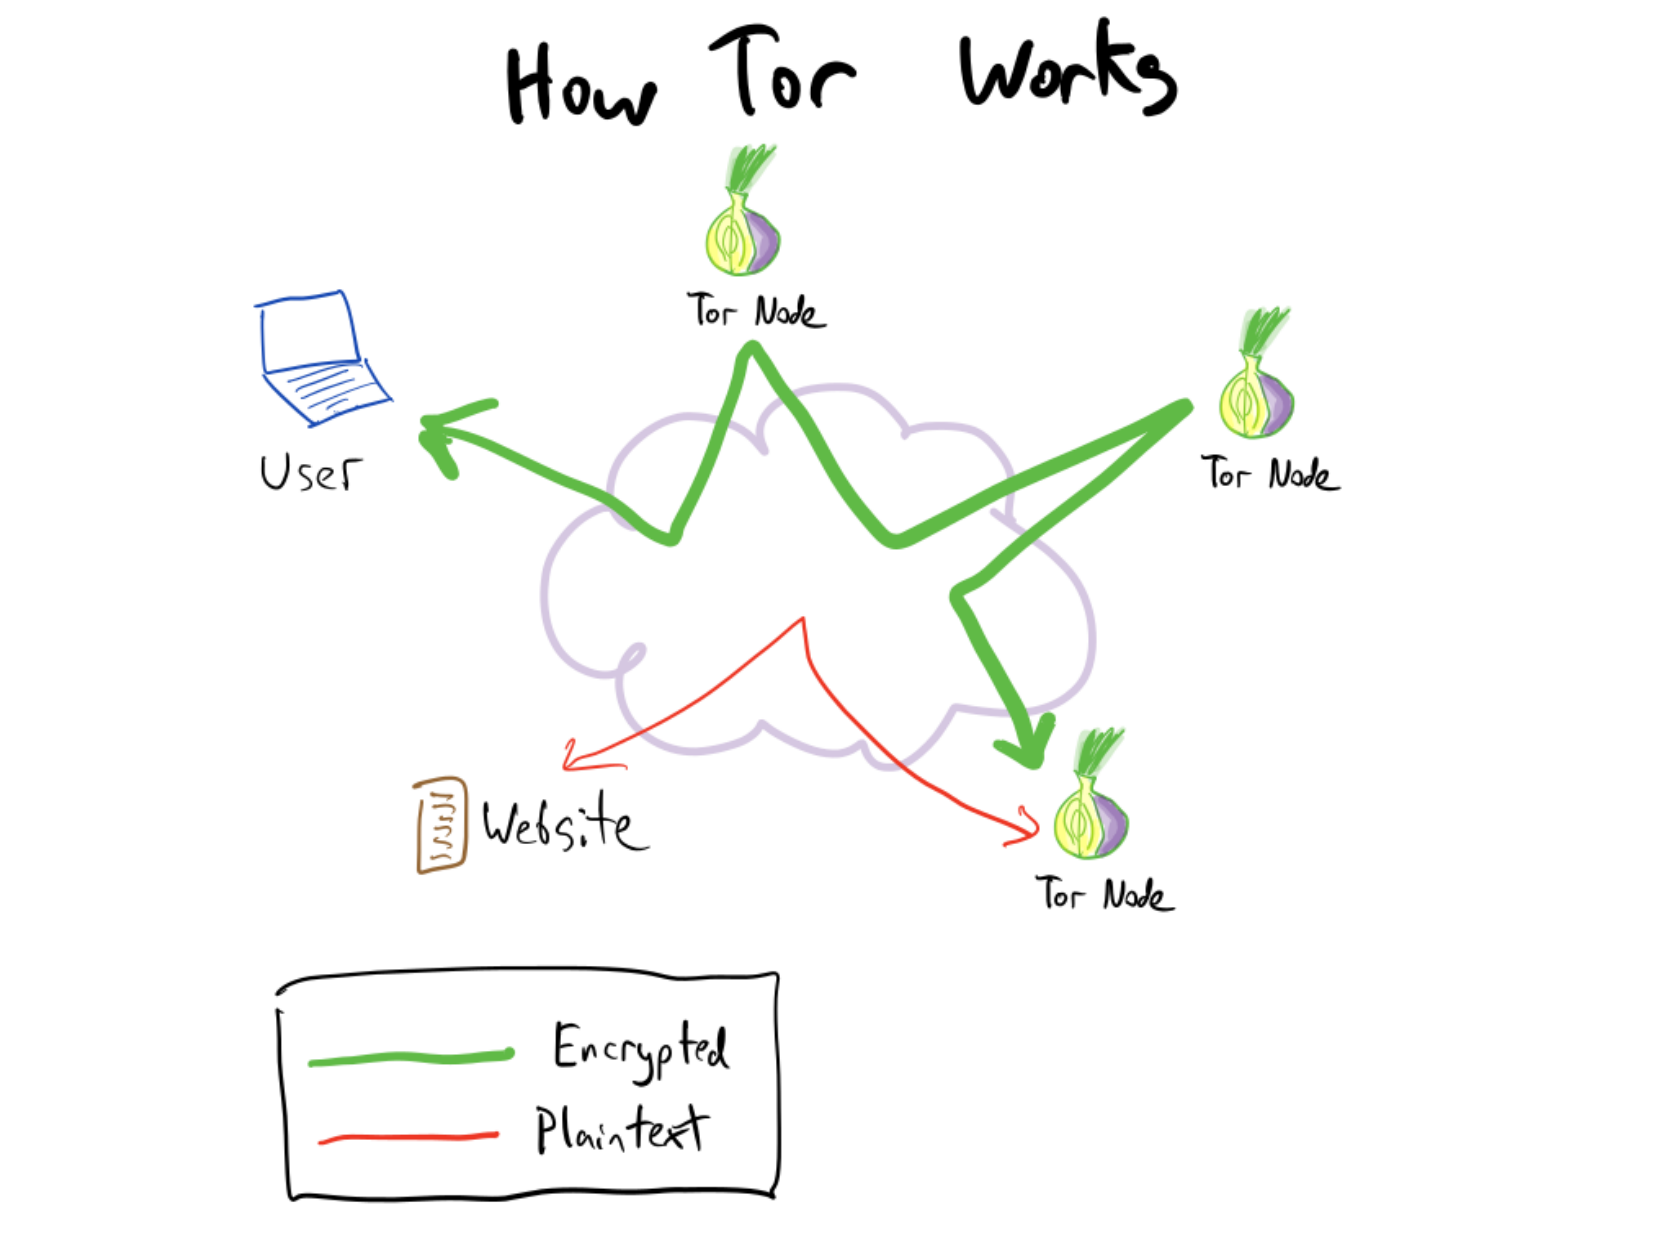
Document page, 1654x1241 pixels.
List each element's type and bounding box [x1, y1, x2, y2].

picture [244, 2, 1409, 1239]
